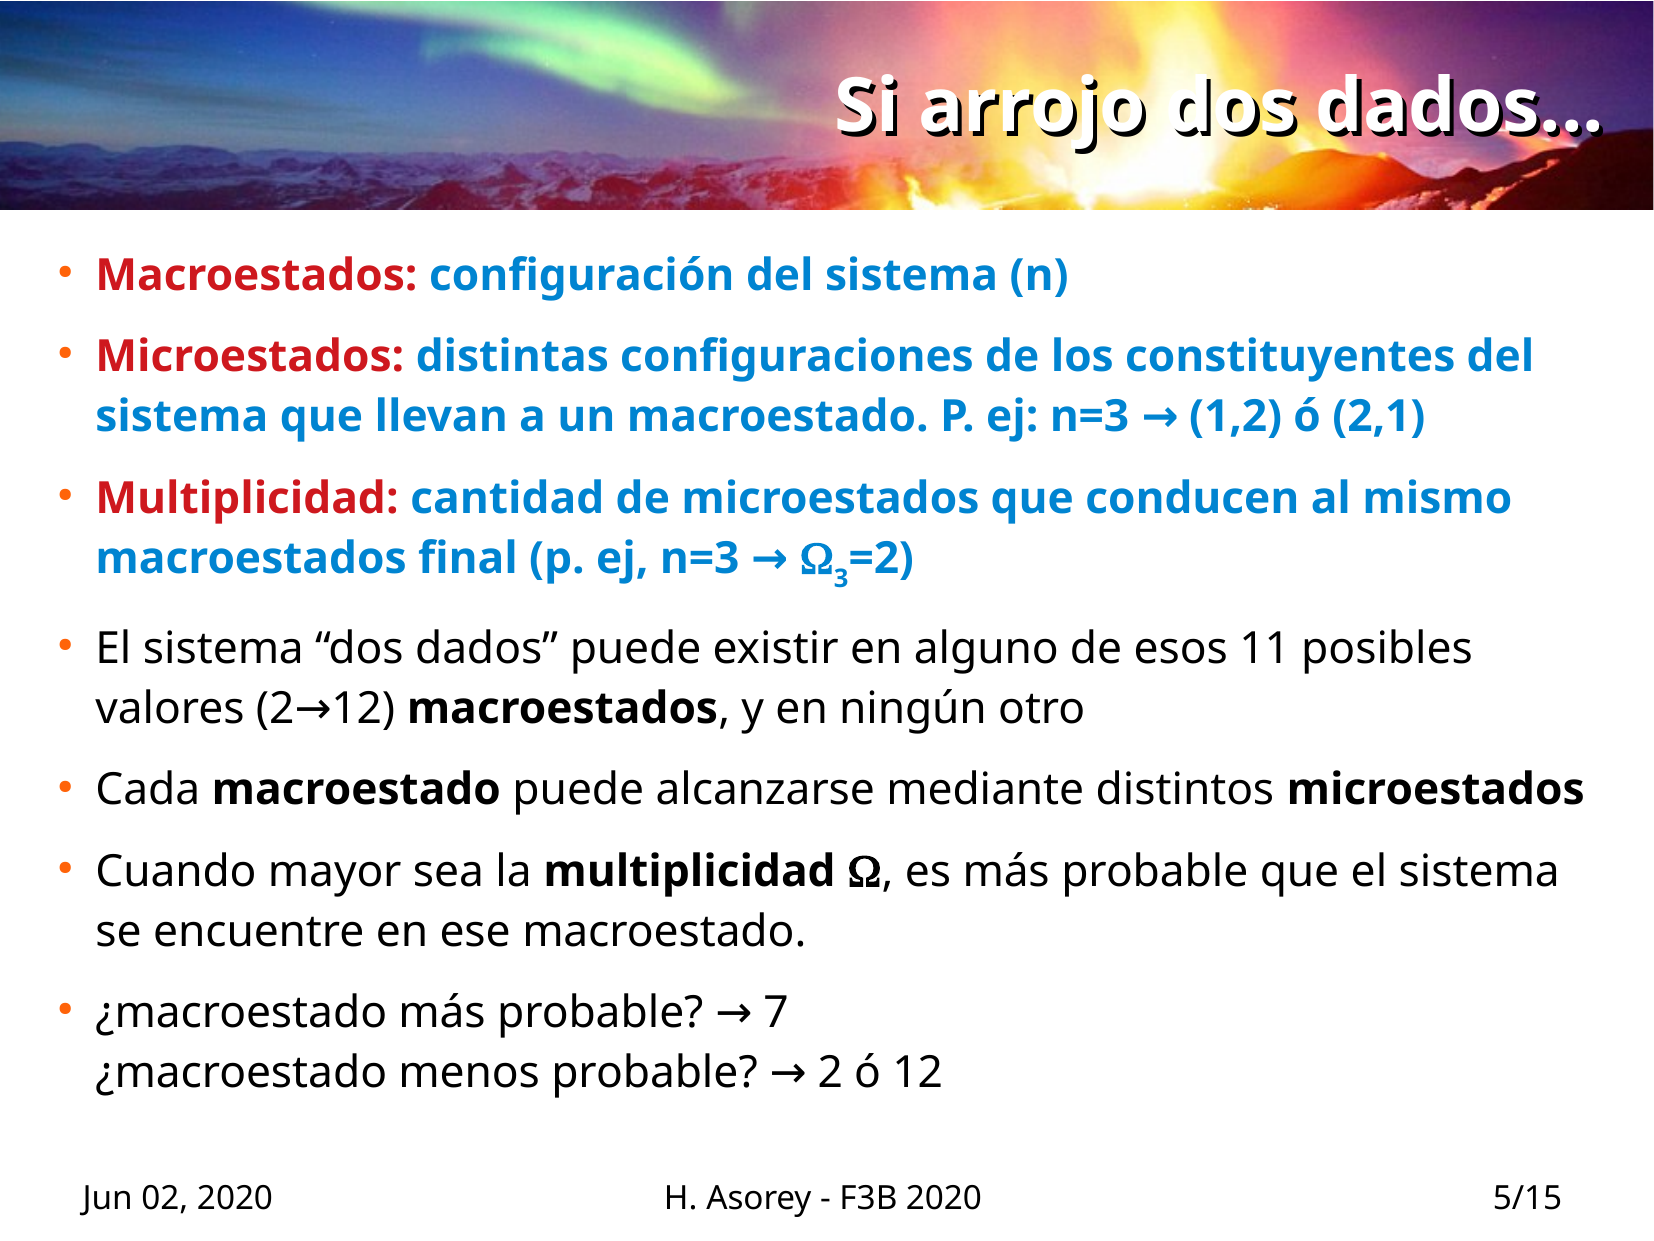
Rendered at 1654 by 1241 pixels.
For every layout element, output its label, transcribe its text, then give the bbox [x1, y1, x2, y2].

list Macroestados: configuración del sistema (n) Microestados: distintas configuraciones de los constituyentes del sistema que llevan a un macroestado. P. ej: n=3 → (1,2) ó (2,1) Multiplicidad: cantidad de microestados que conducen al mismo macroestados final (p. ej, n=3 → W3=2) El sistema “dos dados” puede existir en alguno de esos 11 posibles valores (2→12) macroestados, y en ningún otro Cada macroestado puede alcanzarse mediante distintos microestados Cuando mayor sea la multiplicidad W, es más probable que el sistema se encuentre en ese macroestado. ¿macroestado más probable? → 7 ¿macroestado menos probable? → 2 ó 12 [45, 243, 1606, 1144]
title Si arrojo dos dados... [45, 15, 1606, 191]
picture [0, 1, 1654, 210]
